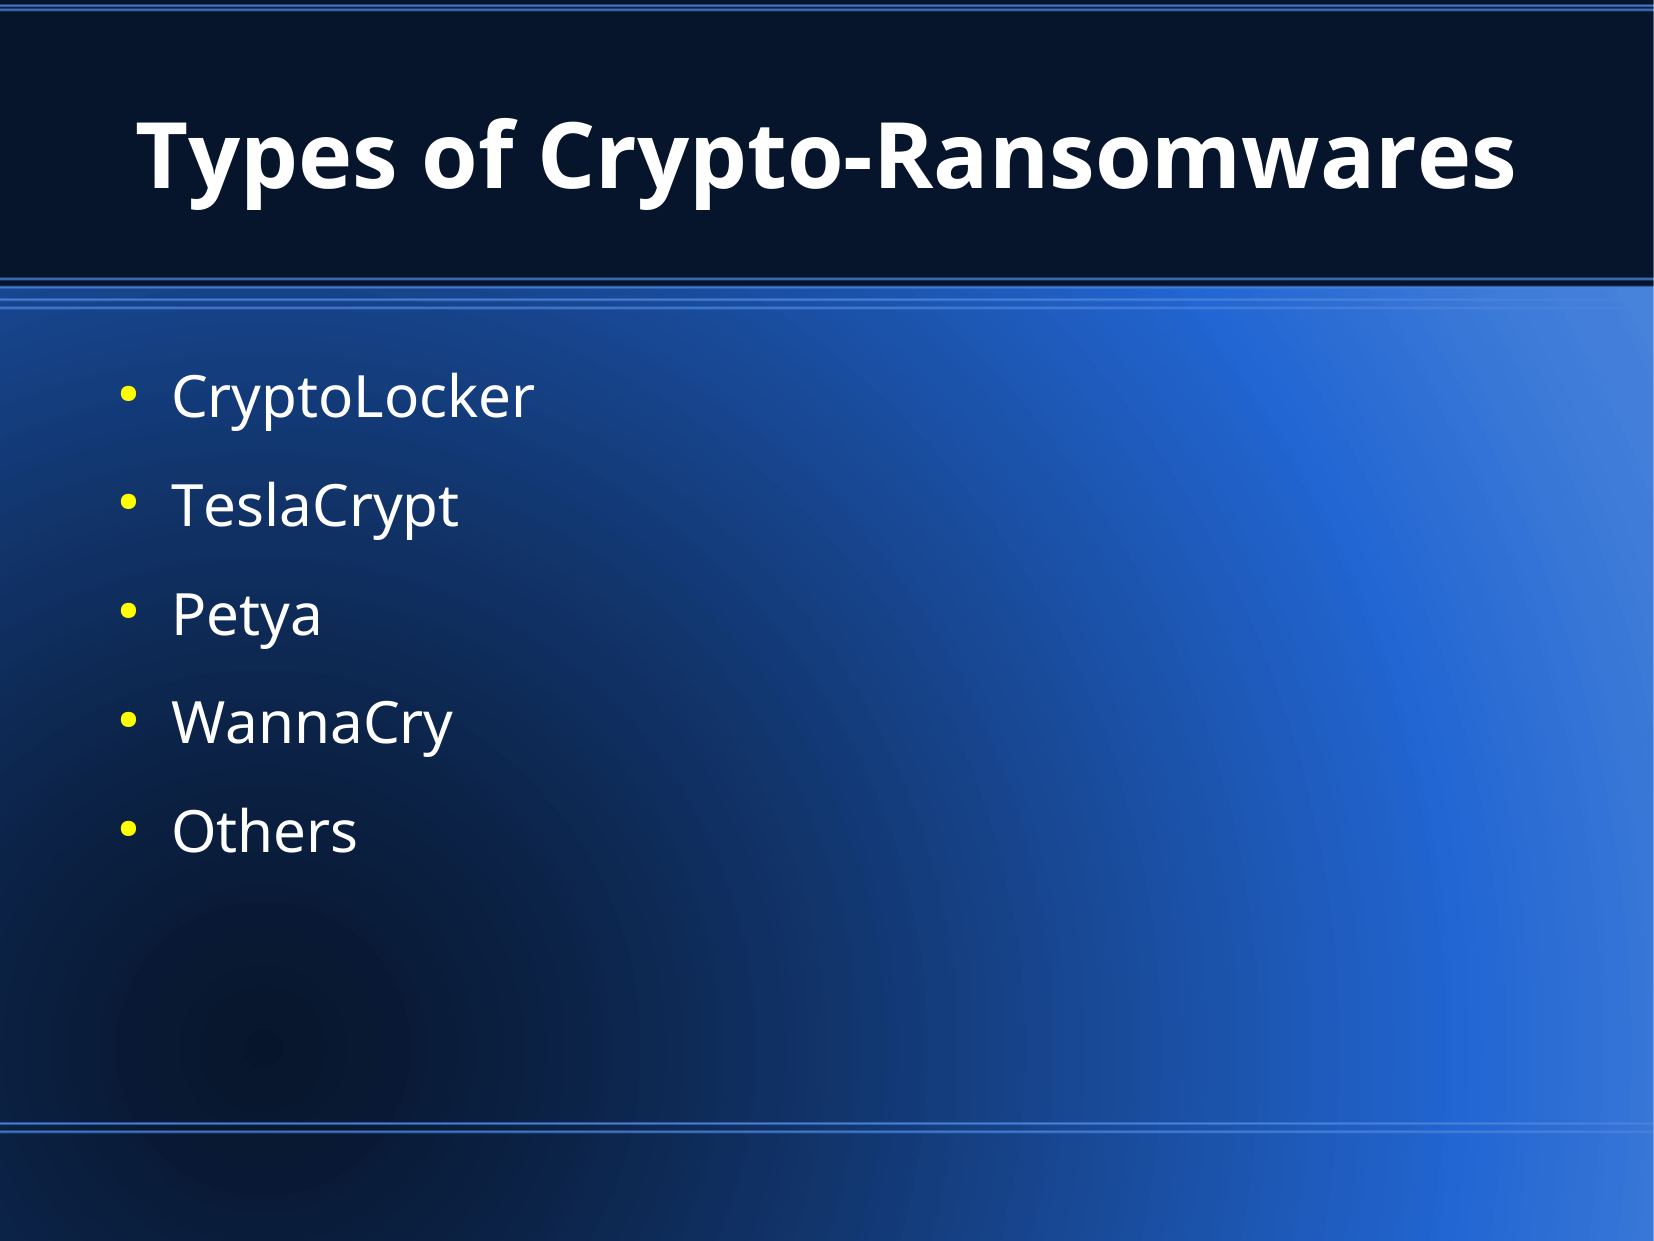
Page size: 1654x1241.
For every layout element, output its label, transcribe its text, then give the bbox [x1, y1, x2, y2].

title Types of Crypto-Ransomwares [82, 49, 1571, 257]
picture [0, 0, 1654, 1241]
list CryptoLocker TeslaCrypt Petya WannaCry Others [82, 355, 1571, 1075]
